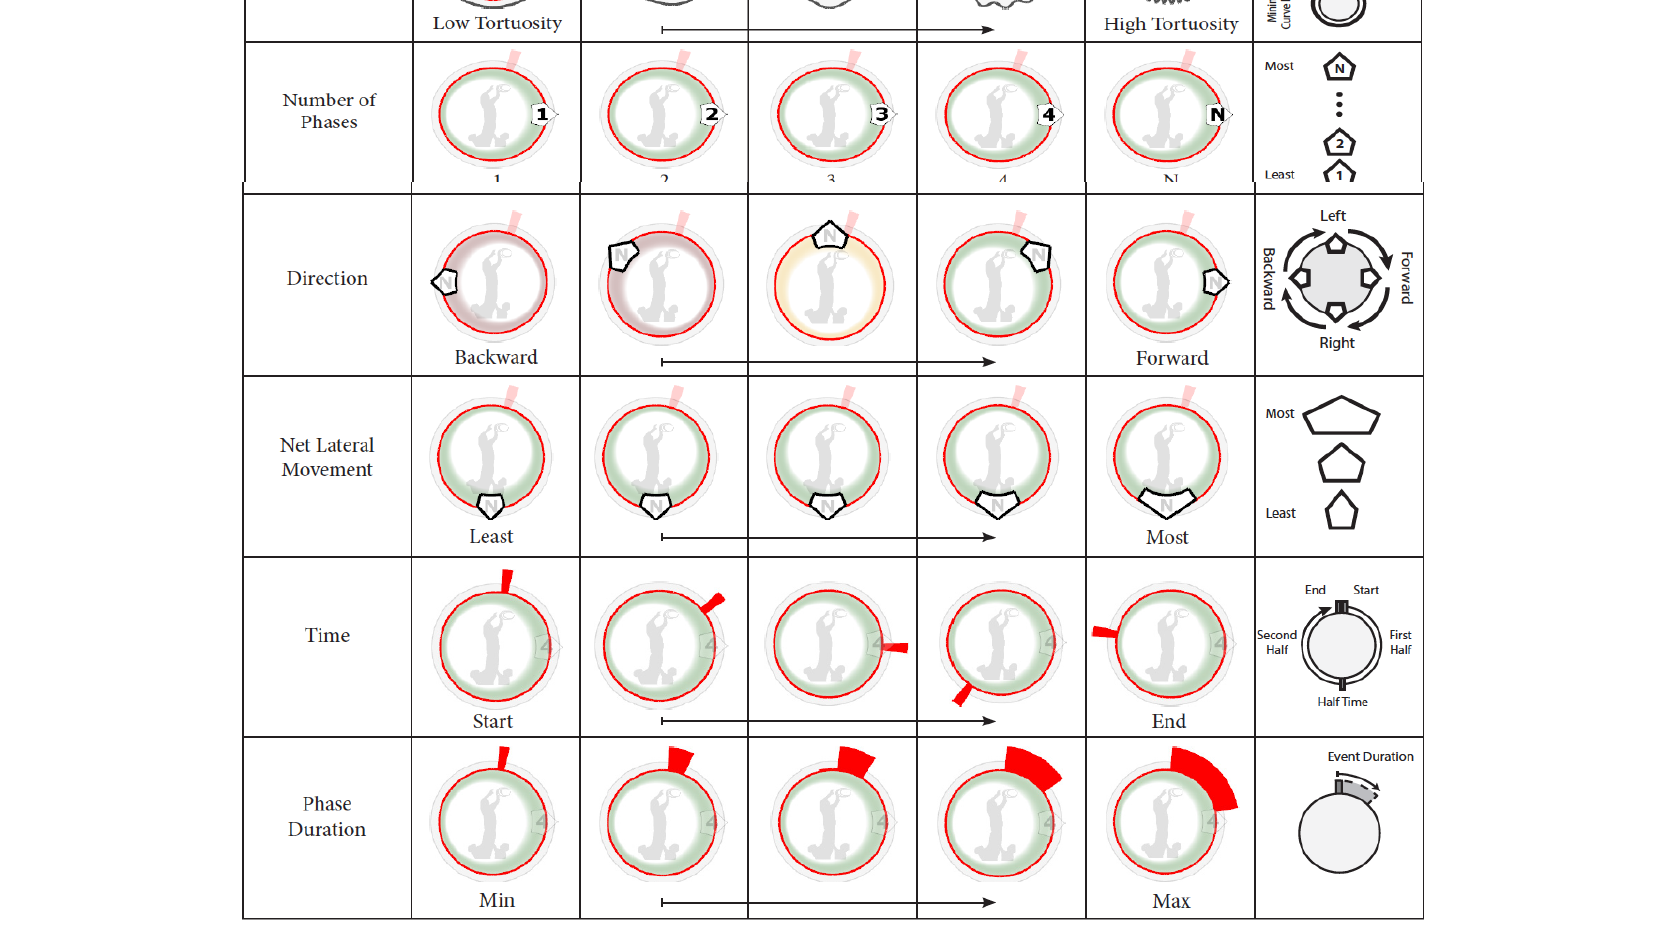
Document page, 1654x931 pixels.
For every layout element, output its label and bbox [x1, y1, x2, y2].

picture [230, 0, 1439, 930]
